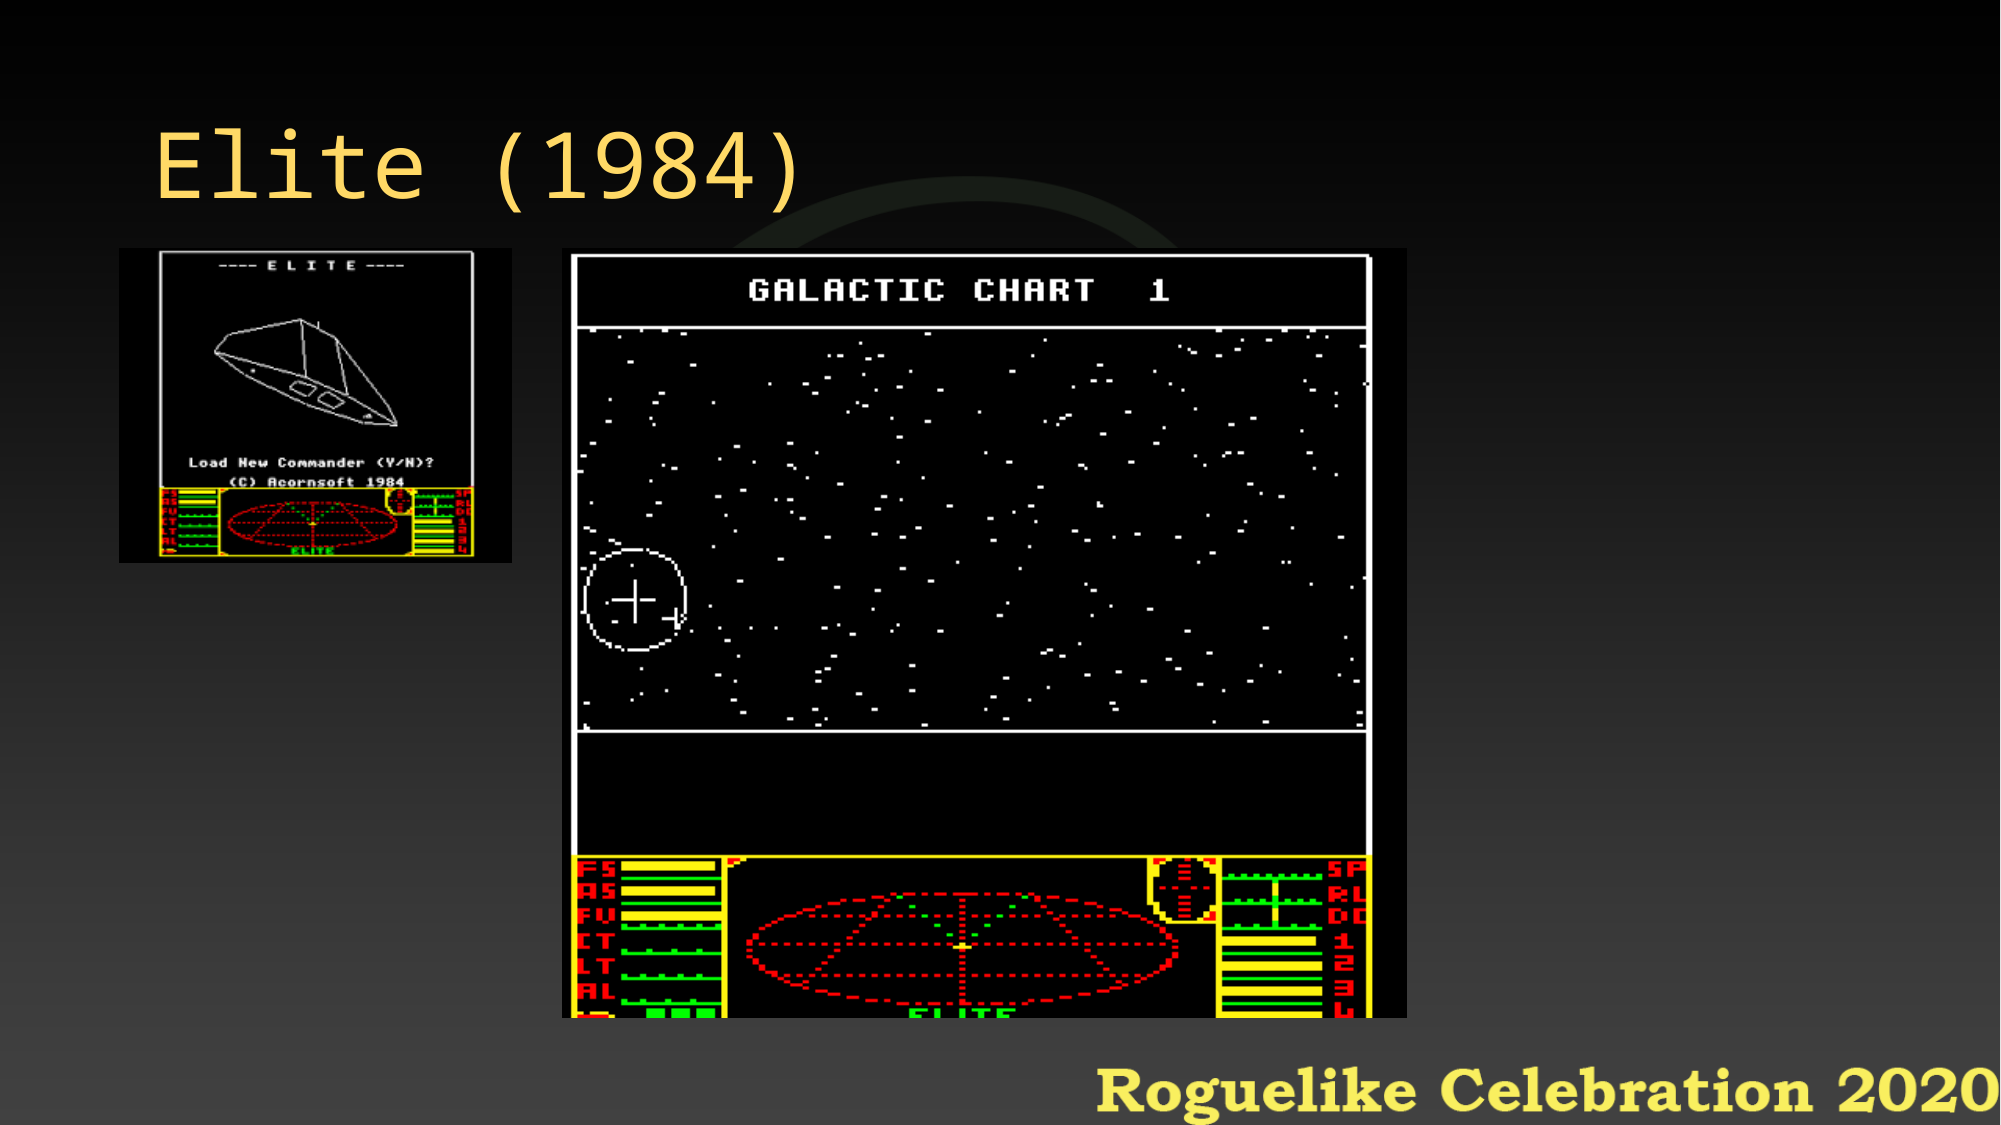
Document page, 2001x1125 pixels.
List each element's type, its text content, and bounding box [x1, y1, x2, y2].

title Elite (1984) [137, 59, 1863, 278]
picture [0, 0, 2001, 1125]
